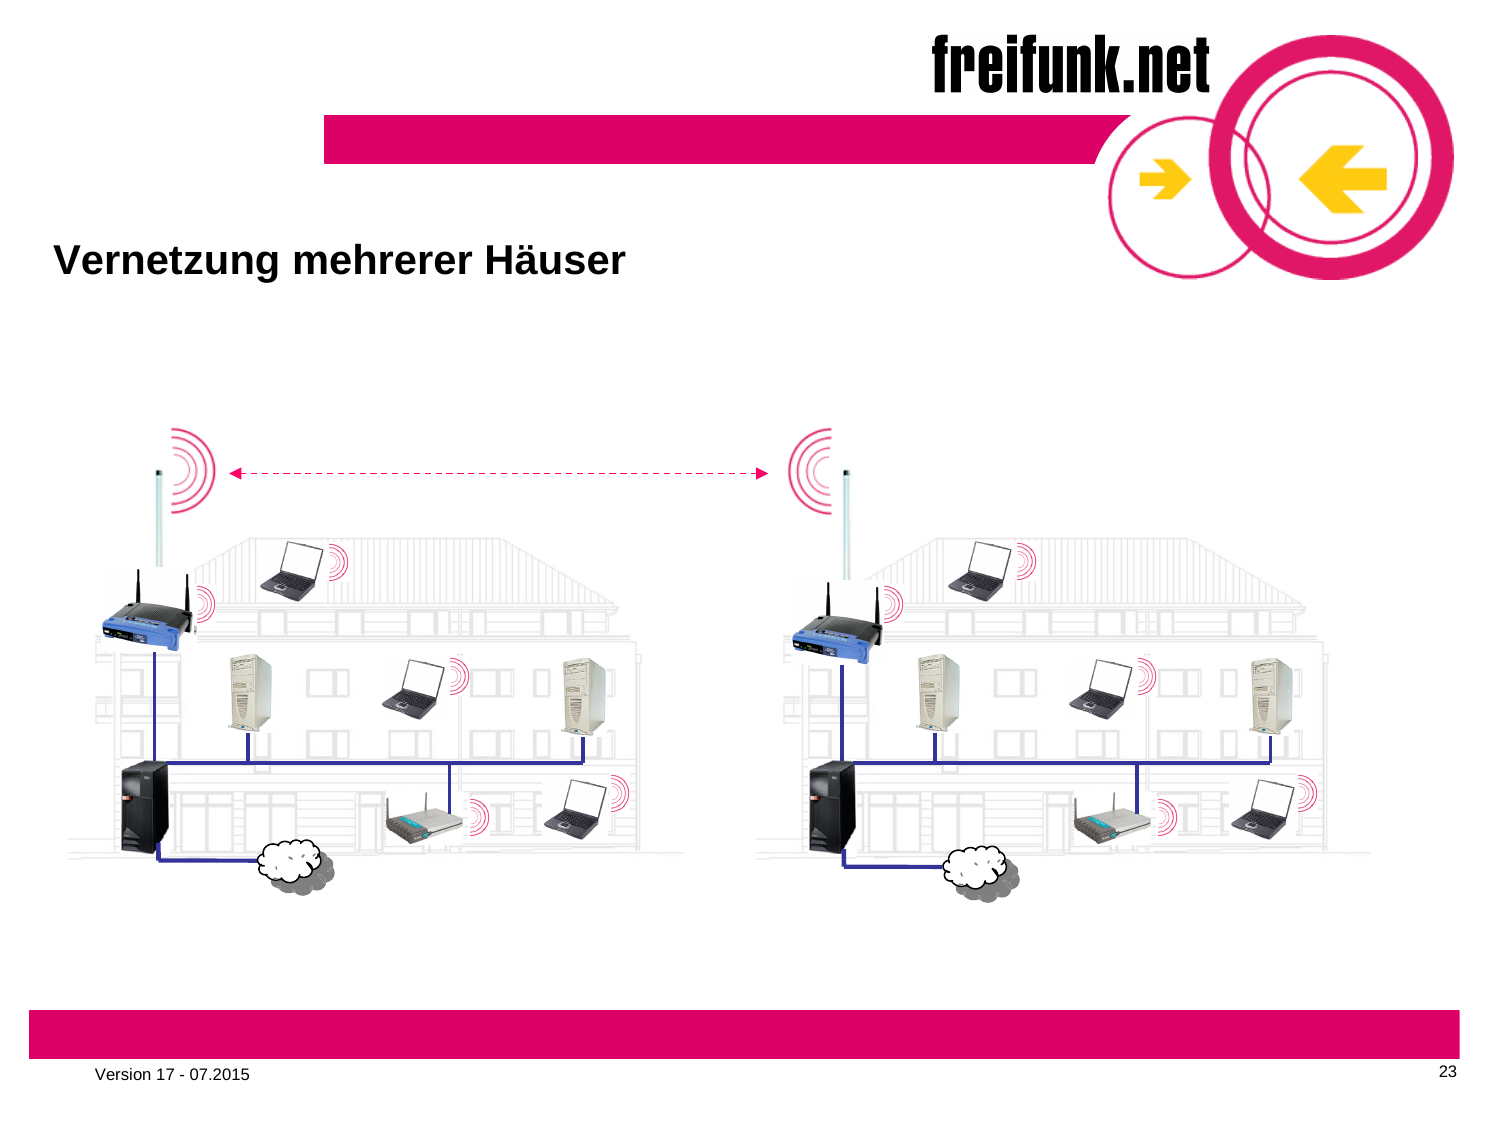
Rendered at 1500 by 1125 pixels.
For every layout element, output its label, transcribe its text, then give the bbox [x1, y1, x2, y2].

picture [756, 467, 1371, 861]
text_box [943, 846, 1007, 889]
picture [68, 467, 684, 861]
text_box Vernetzung mehrerer Häuser [53, 233, 1046, 313]
picture [169, 425, 219, 516]
text_box [257, 840, 321, 883]
picture [932, 34, 1454, 280]
picture [785, 426, 834, 518]
